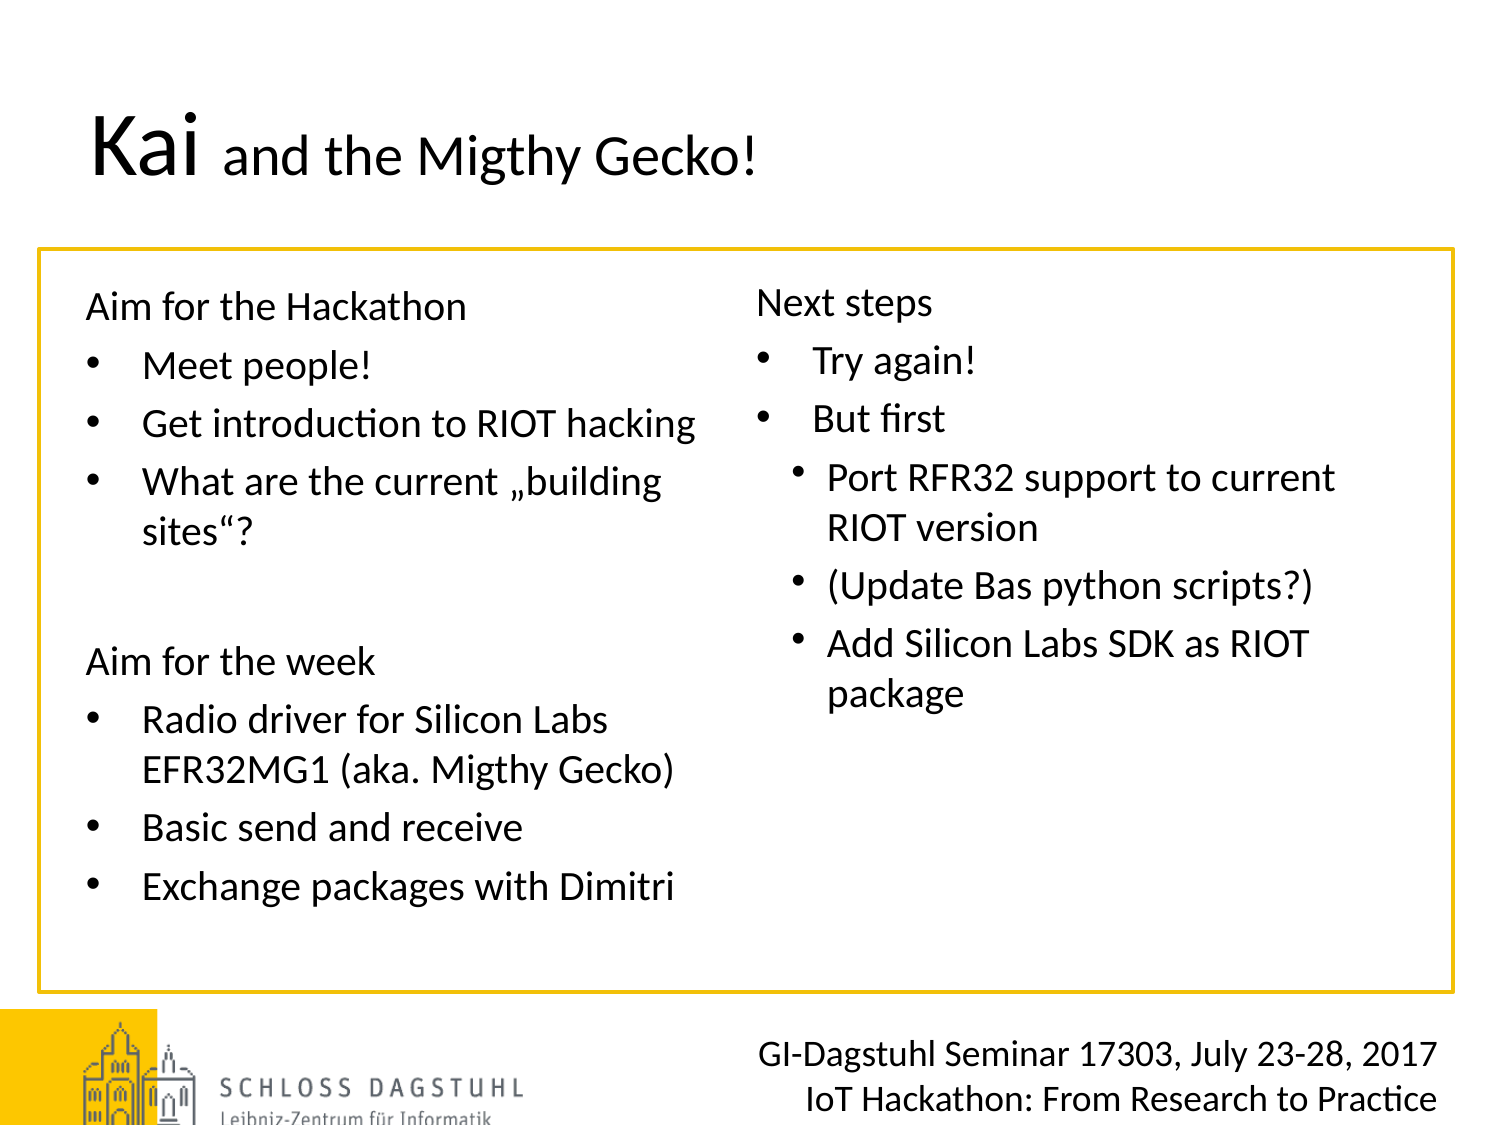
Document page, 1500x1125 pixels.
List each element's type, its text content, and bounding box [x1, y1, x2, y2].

picture [0, 1009, 523, 1125]
title Kai and the Migthy Gecko! [75, 45, 856, 233]
text_box Aim for the week Radio driver for Silicon Labs EFR32MG1 (aka. Migthy Gecko) Basic send and receive Exchange packages with Dimitri [70, 625, 752, 969]
text_box Next steps Try again! But first Port RFR32 support to current RIOT version (Update Bas python scripts?) Add Silicon Labs SDK as RIOT package [741, 266, 1424, 809]
text_box Aim for the Hackathon Meet people! Get introduction to RIOT hacking What are the current „building sites“? [70, 271, 752, 615]
text_box GI-Dagstuhl Seminar 17303, July 23-28, 2017 IoT Hackathon: From Research to Practice [559, 1021, 1454, 1125]
